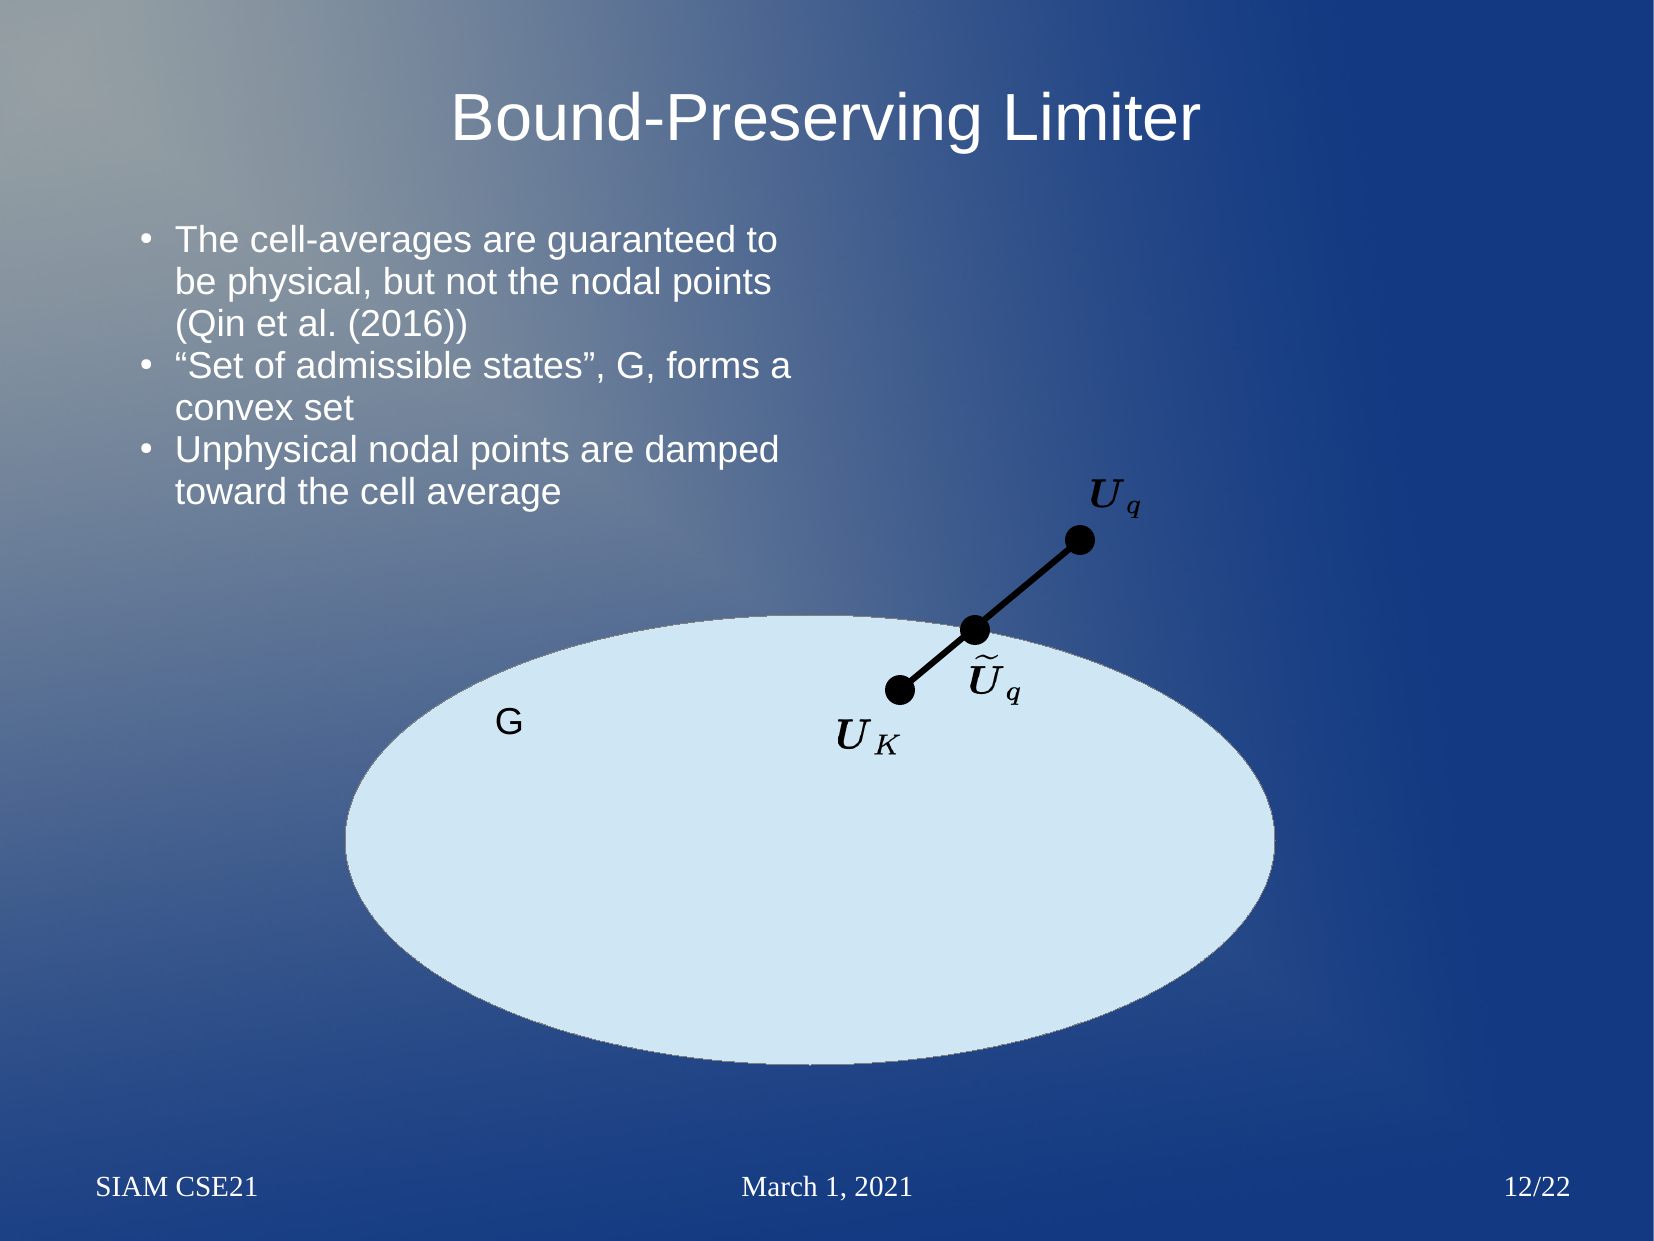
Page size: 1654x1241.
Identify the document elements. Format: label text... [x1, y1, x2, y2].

title Bound-Preserving Limiter [82, 13, 1571, 222]
text_box [1065, 525, 1096, 556]
text_box [345, 615, 1276, 1066]
picture [0, 0, 1654, 1241]
text_box The cell-averages are guaranteed to be physical, but not the nodal points (Qin et al. (2016)) “Set of admissible states”, G, forms a convex set Unphysical nodal points are damped toward the cell average [124, 211, 815, 521]
text_box G [480, 693, 541, 751]
